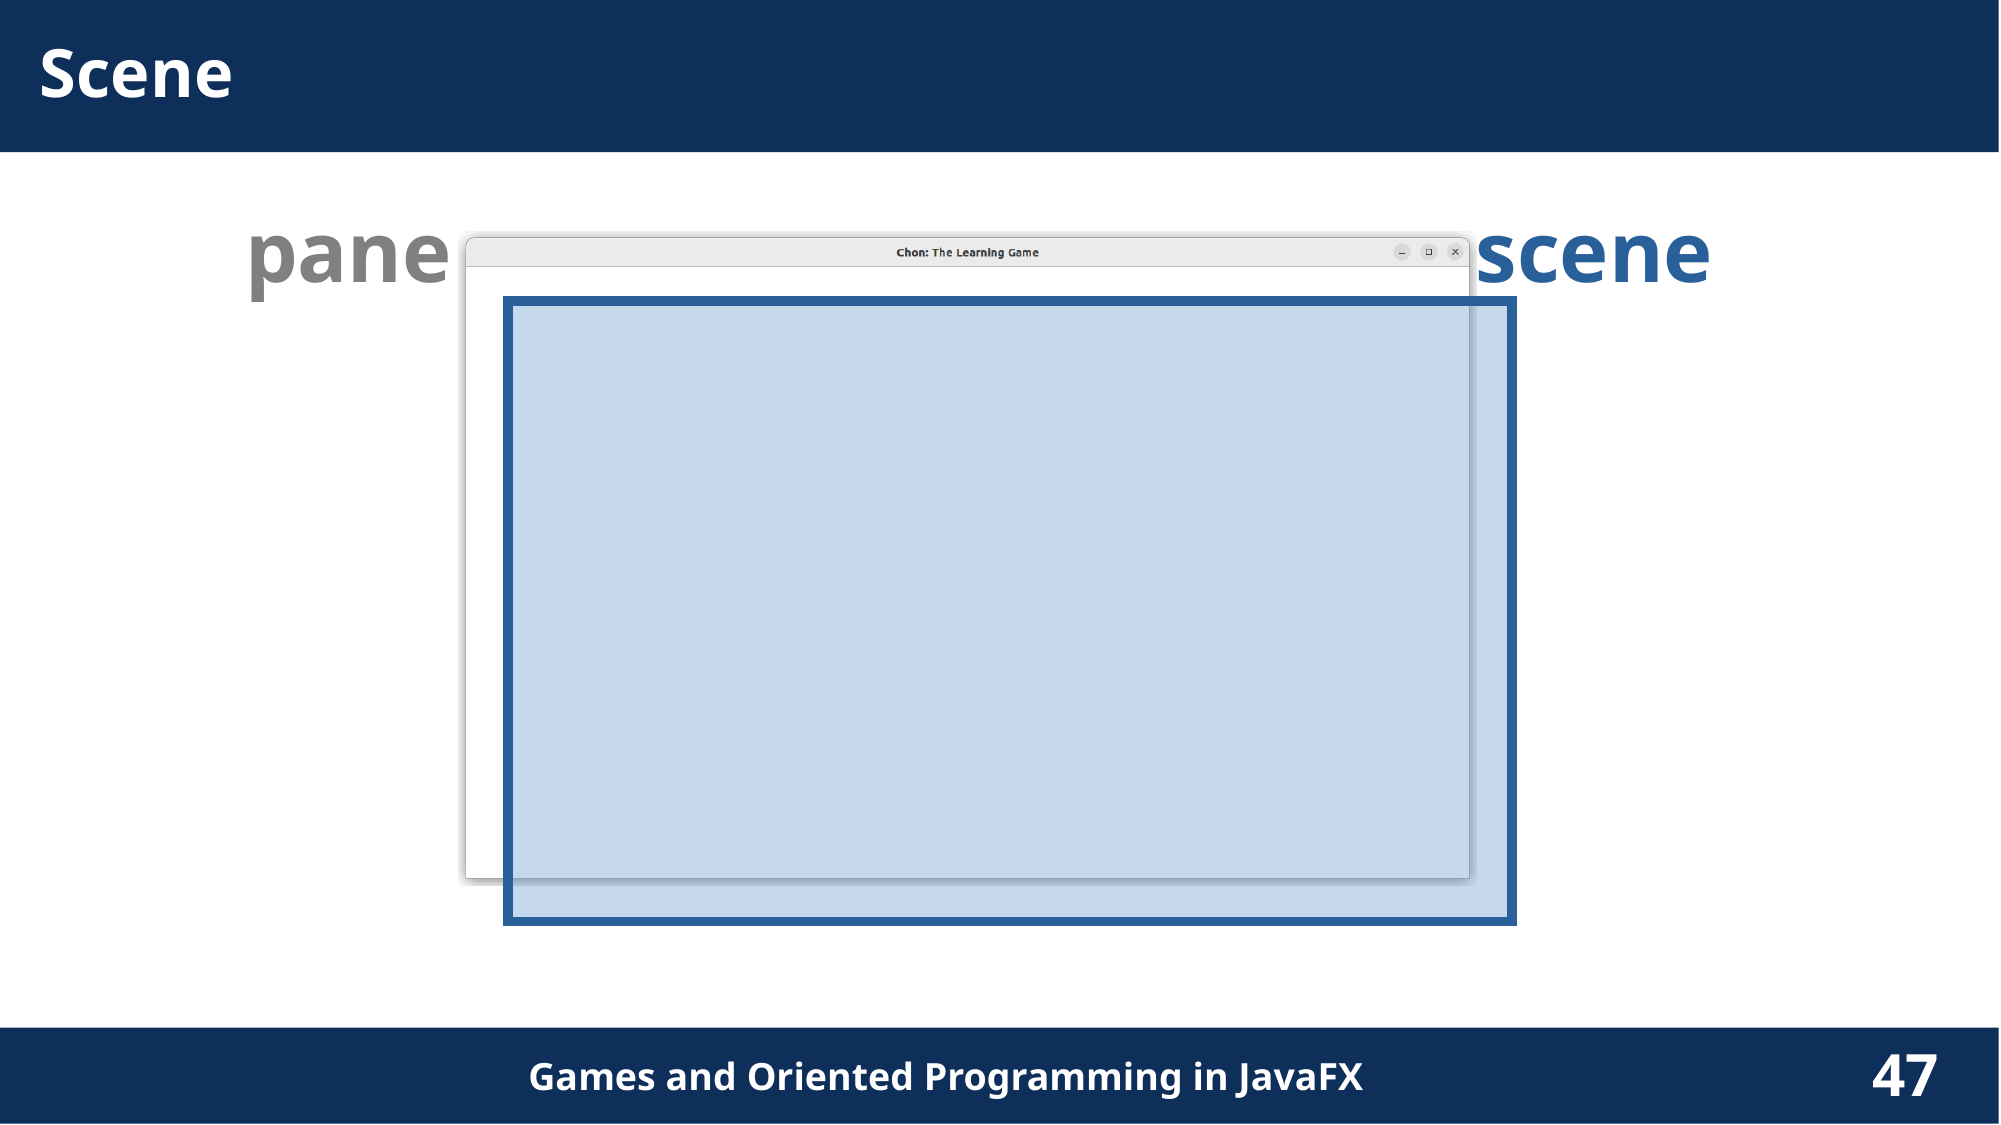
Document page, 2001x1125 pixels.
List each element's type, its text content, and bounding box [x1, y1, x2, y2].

text_box Scene [25, 23, 1999, 119]
picture [508, 231, 1435, 301]
text_box [507, 301, 1512, 922]
text_box pane [188, 192, 508, 308]
picture [458, 308, 507, 886]
text_box scene [1435, 192, 1754, 308]
